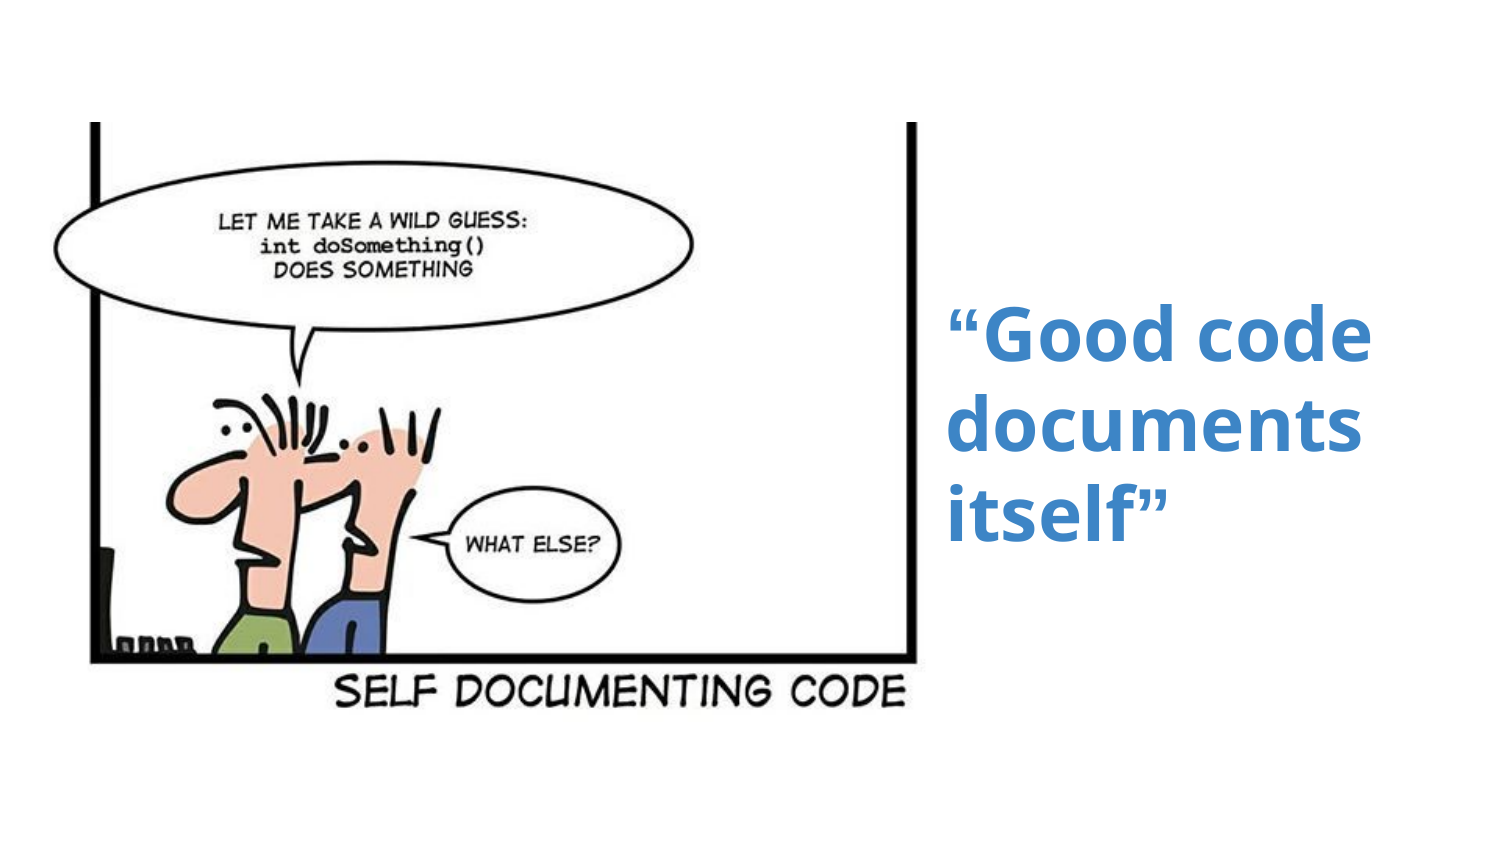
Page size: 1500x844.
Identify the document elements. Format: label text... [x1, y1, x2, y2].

text_box “Good code documents itself” [931, 270, 1452, 573]
picture [45, 122, 931, 722]
